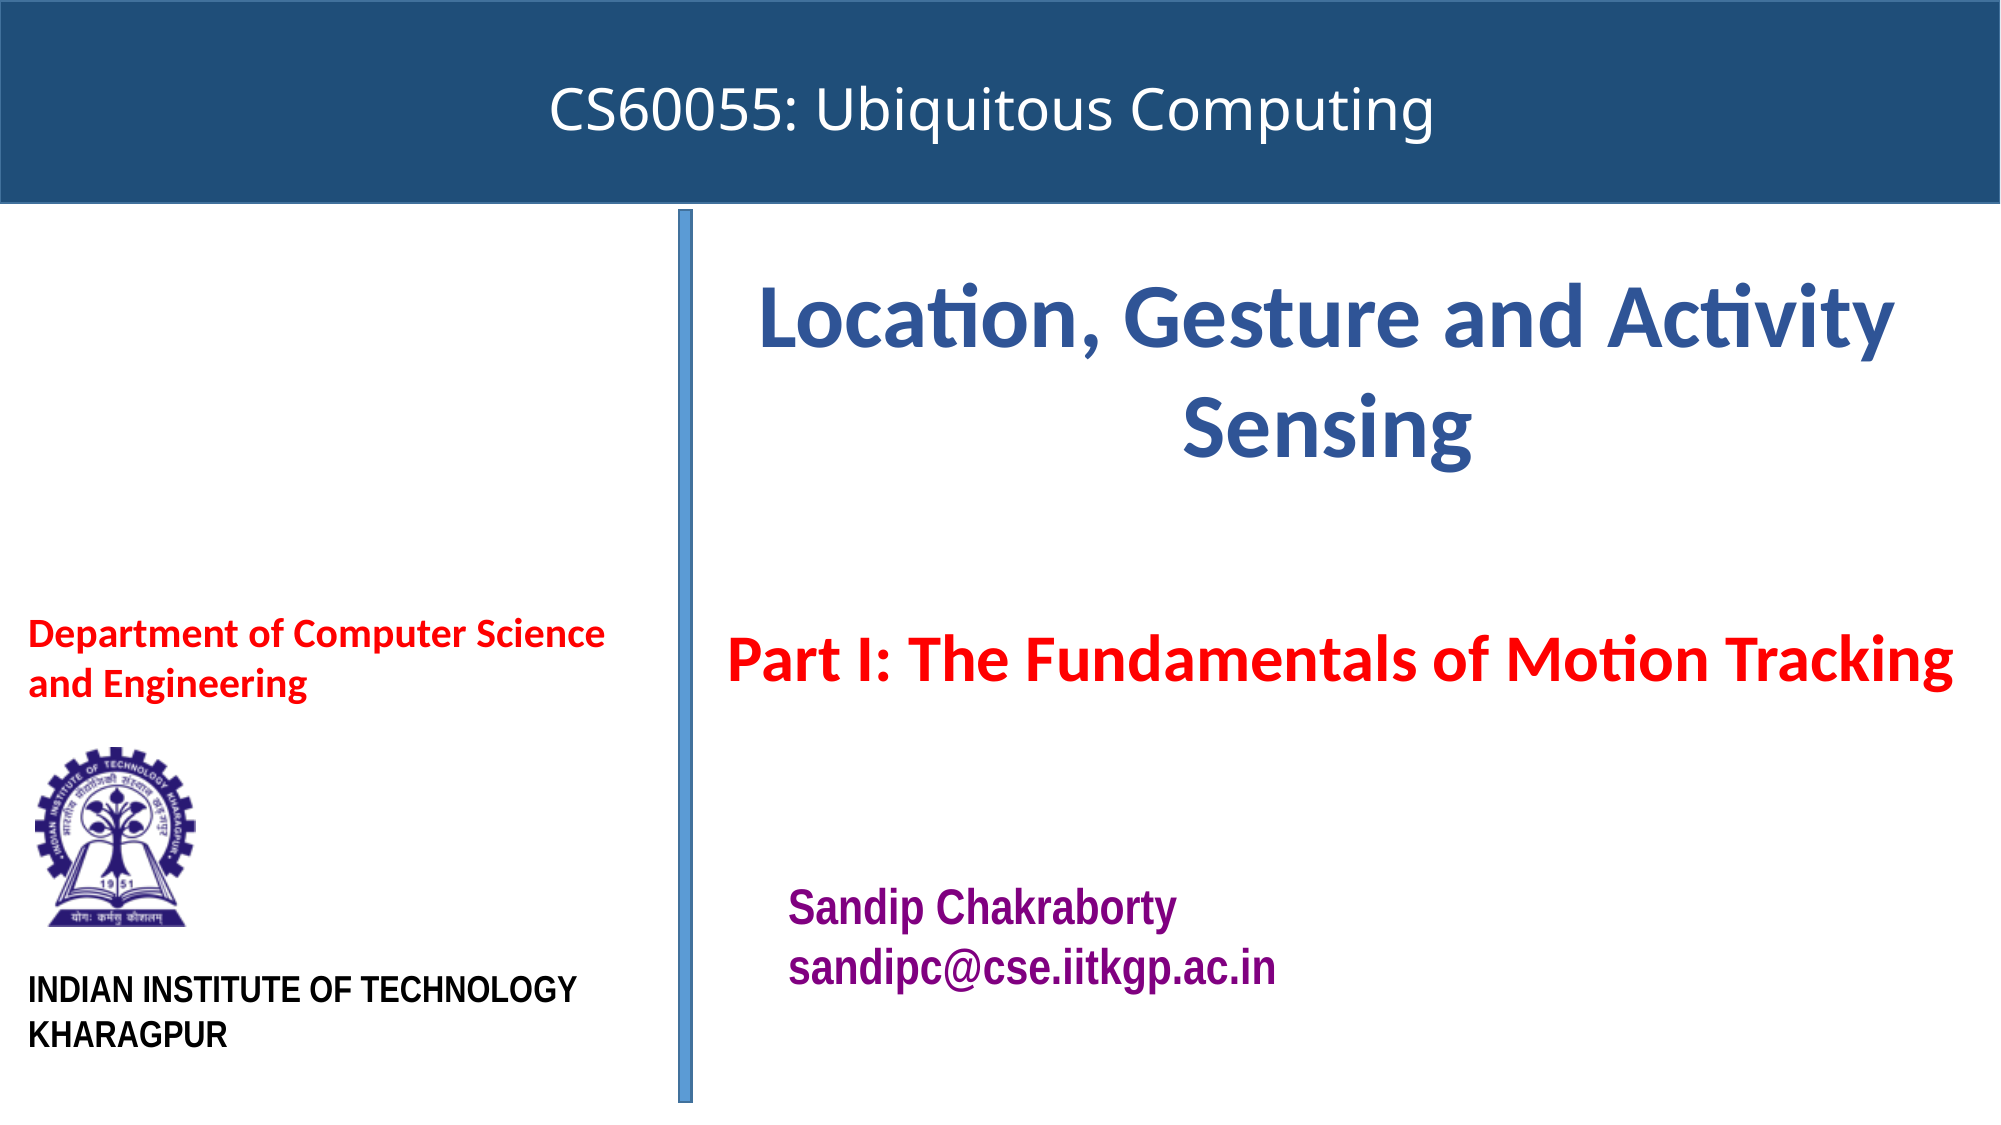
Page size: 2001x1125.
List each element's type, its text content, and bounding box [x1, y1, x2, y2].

title CS60055: Ubiquitous Computing [0, 10, 2000, 200]
text_box Part I: The Fundamentals of Motion Tracking [712, 607, 1979, 704]
text_box Location, Gesture and Activity Sensing [693, 247, 1963, 486]
